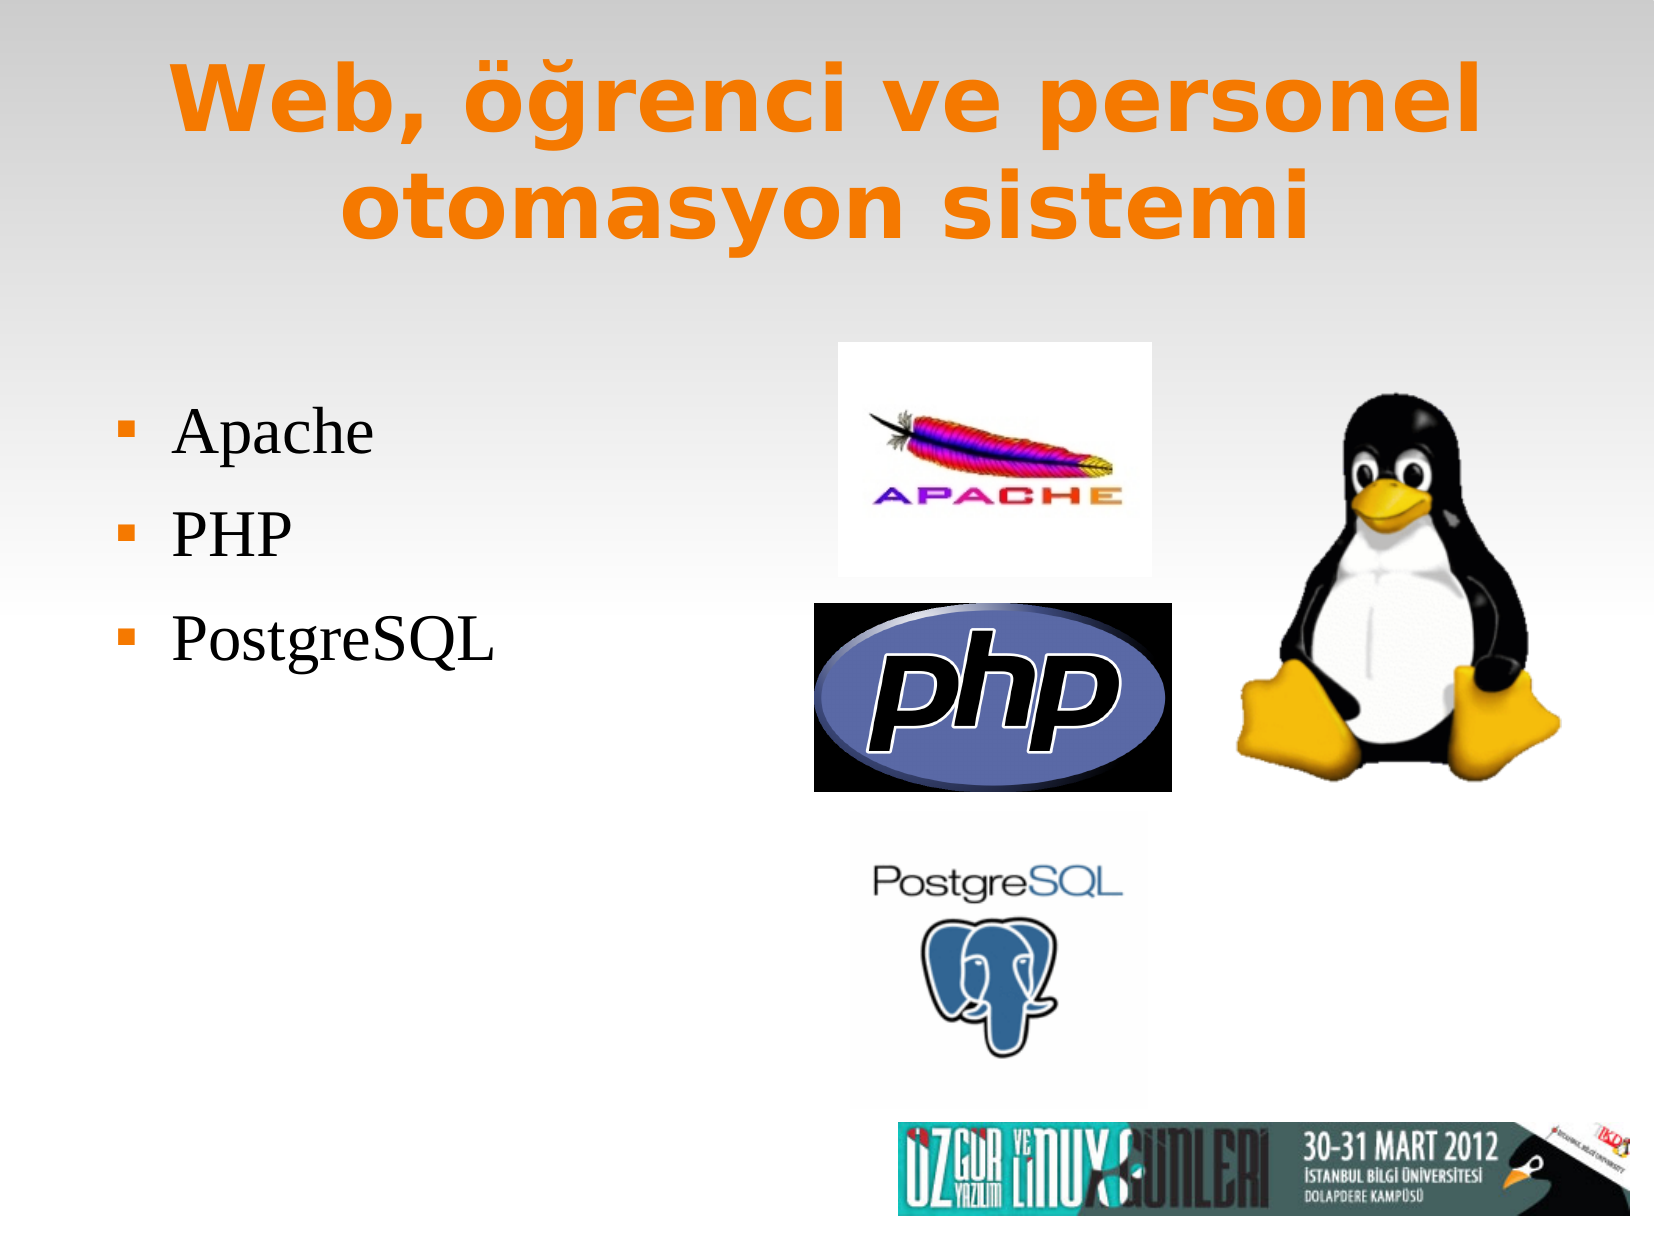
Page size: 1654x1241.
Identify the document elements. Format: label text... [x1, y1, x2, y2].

picture [814, 603, 1172, 792]
list Apache PHP PostgreSQL [82, 290, 1571, 1109]
picture [850, 811, 1148, 1109]
picture [898, 1122, 1630, 1216]
picture [1227, 383, 1571, 792]
title Web, öğrenci ve personel otomasyon sistemi [82, 45, 1571, 261]
picture [838, 342, 1152, 577]
